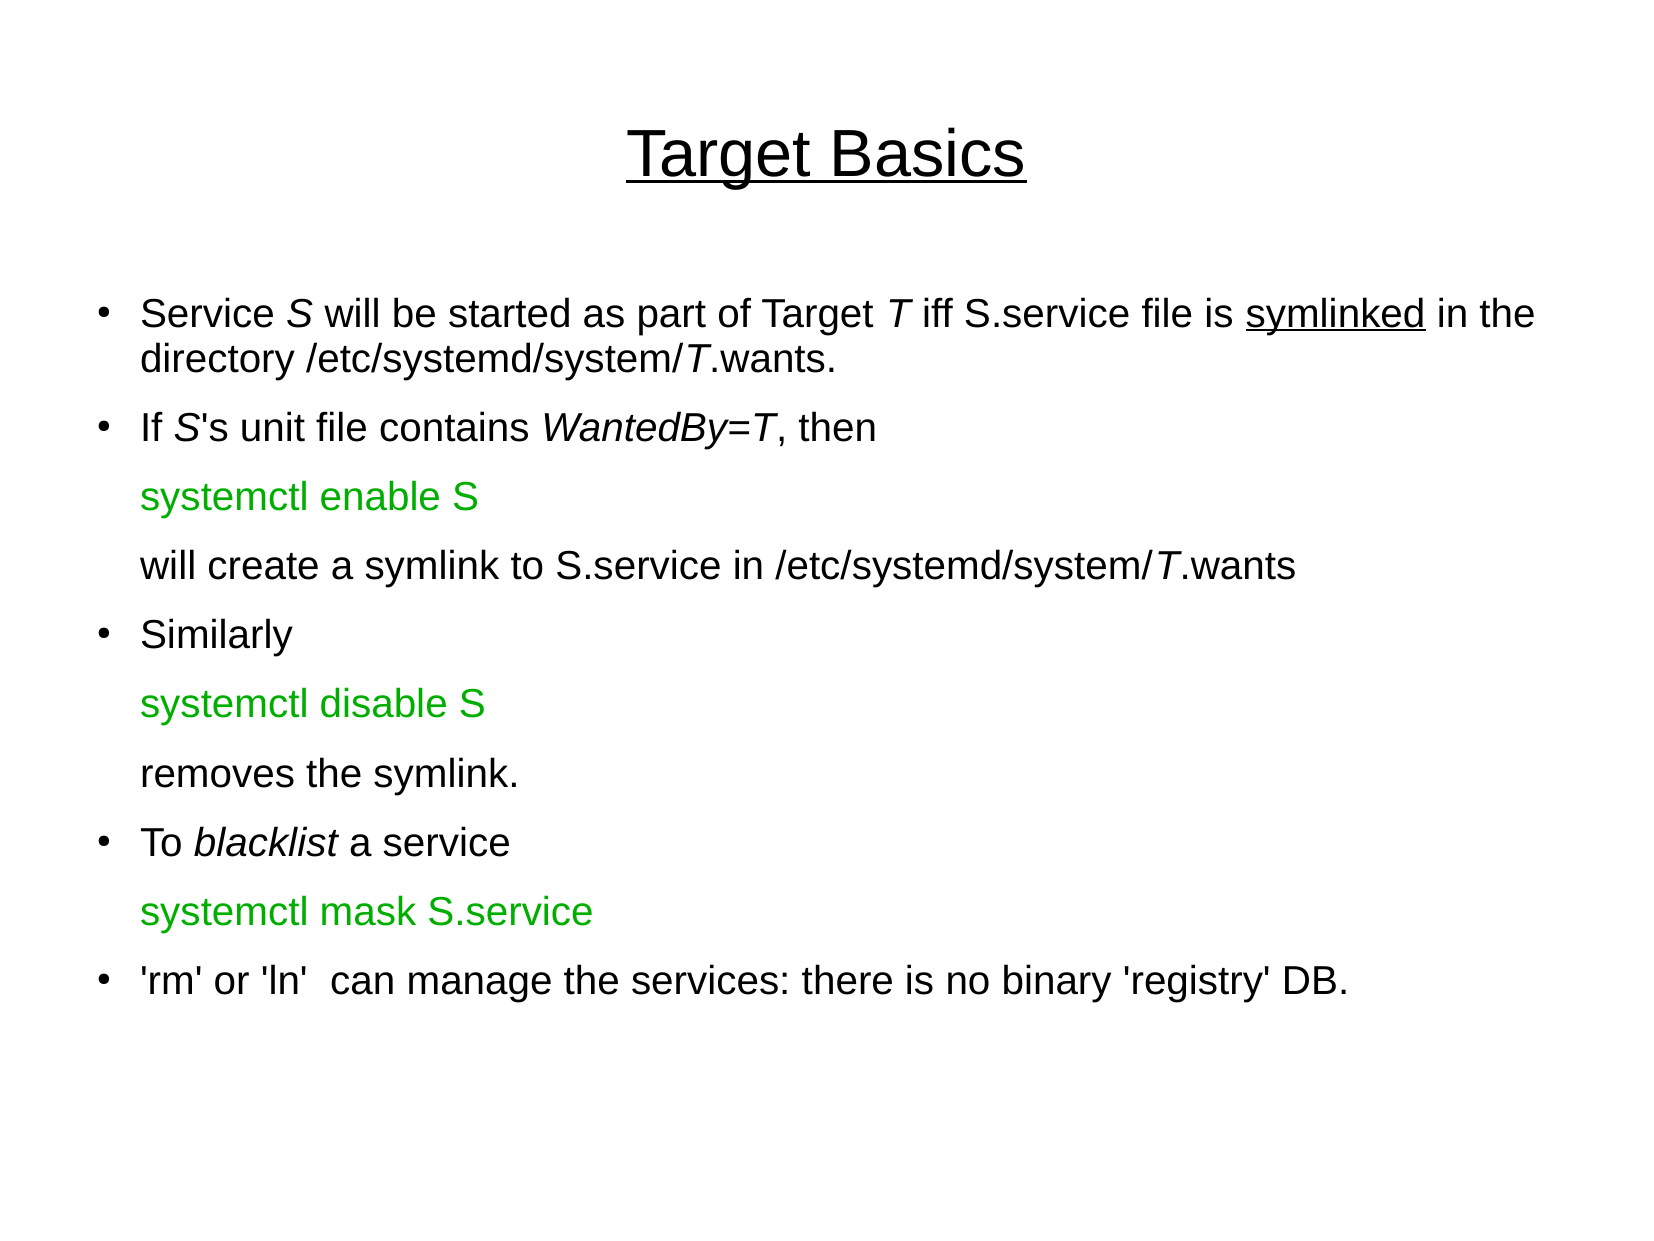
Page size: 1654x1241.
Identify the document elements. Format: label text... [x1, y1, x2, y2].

title Target Basics [82, 49, 1571, 257]
list Service S will be started as part of Target T iff S.service file is symlinked in the directory /etc/systemd/system/T.wants. If S's unit file contains WantedBy=T, then systemctl enable S will create a symlink to S.service in /etc/systemd/system/T.wants Similarly systemctl disable S removes the symlink. To blacklist a service systemctl mask S.service 'rm' or 'ln' can manage the services: there is no binary 'registry' DB. [82, 290, 1571, 1010]
